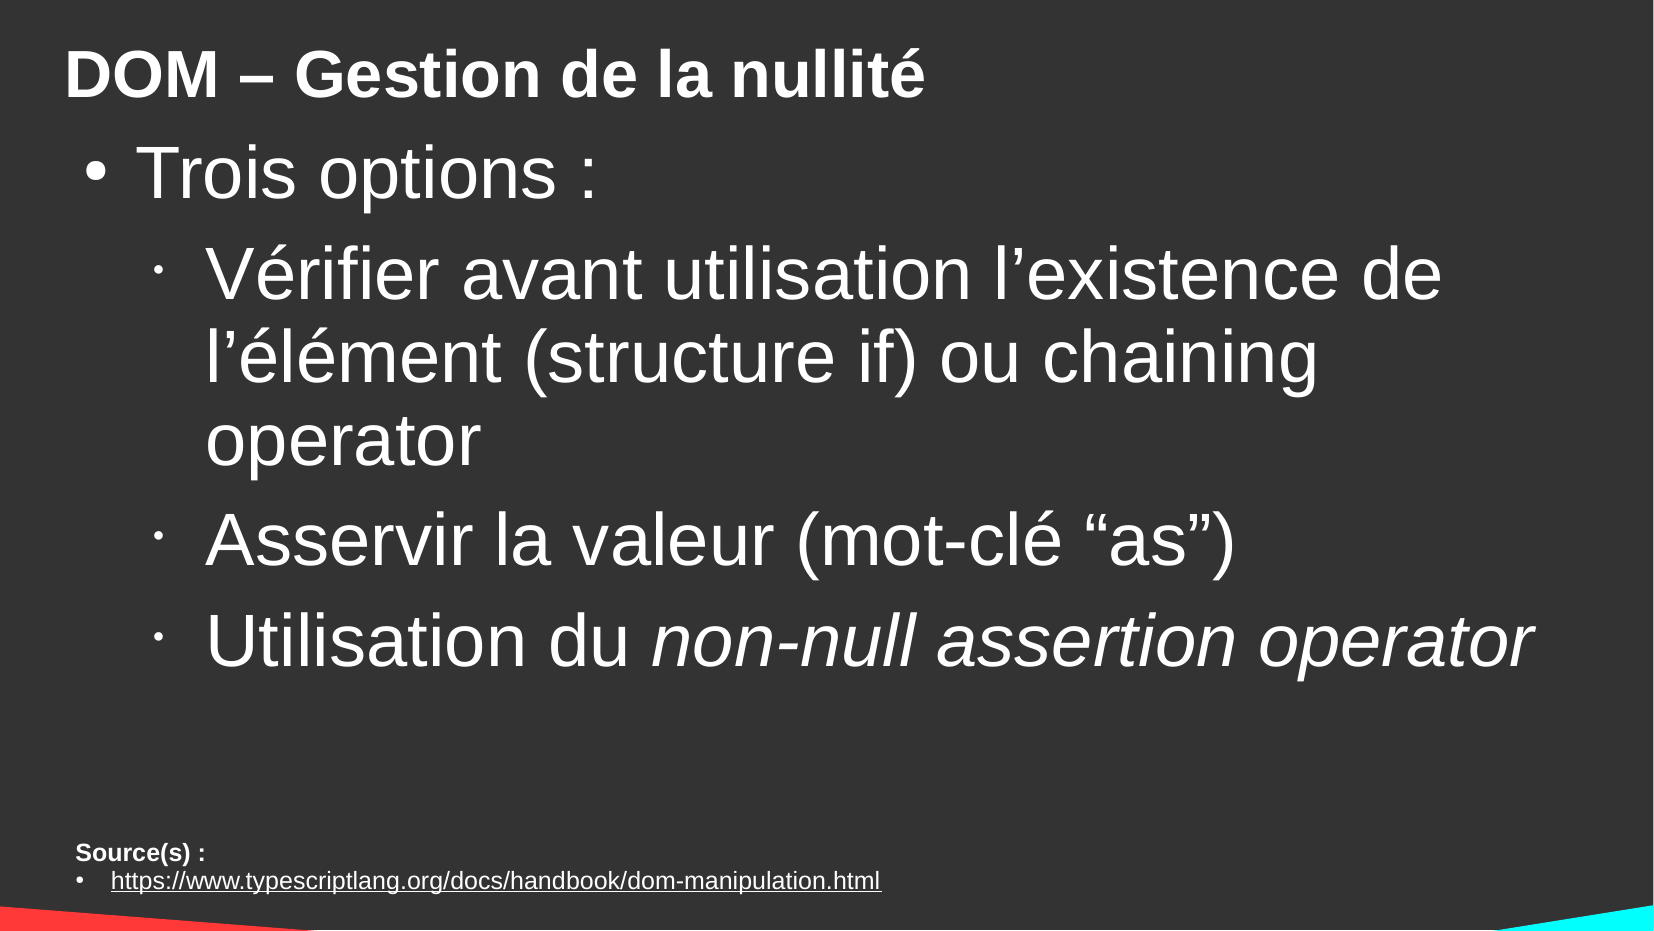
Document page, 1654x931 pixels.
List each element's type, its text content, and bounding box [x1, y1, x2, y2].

title DOM – Gestion de la nullité [64, 37, 1365, 113]
text_box [0, 906, 318, 931]
list Trois options : Vérifier avant utilisation l’existence de l’élément (structure if) ou chaining operator Asservir la valeur (mot-clé “as”) Utilisation du non-null assertion operator [65, 131, 1544, 768]
text_box Source(s) : https://www.typescriptlang.org/docs/handbook/dom-manipulation.html [60, 793, 1546, 903]
text_box [1492, 905, 1654, 931]
